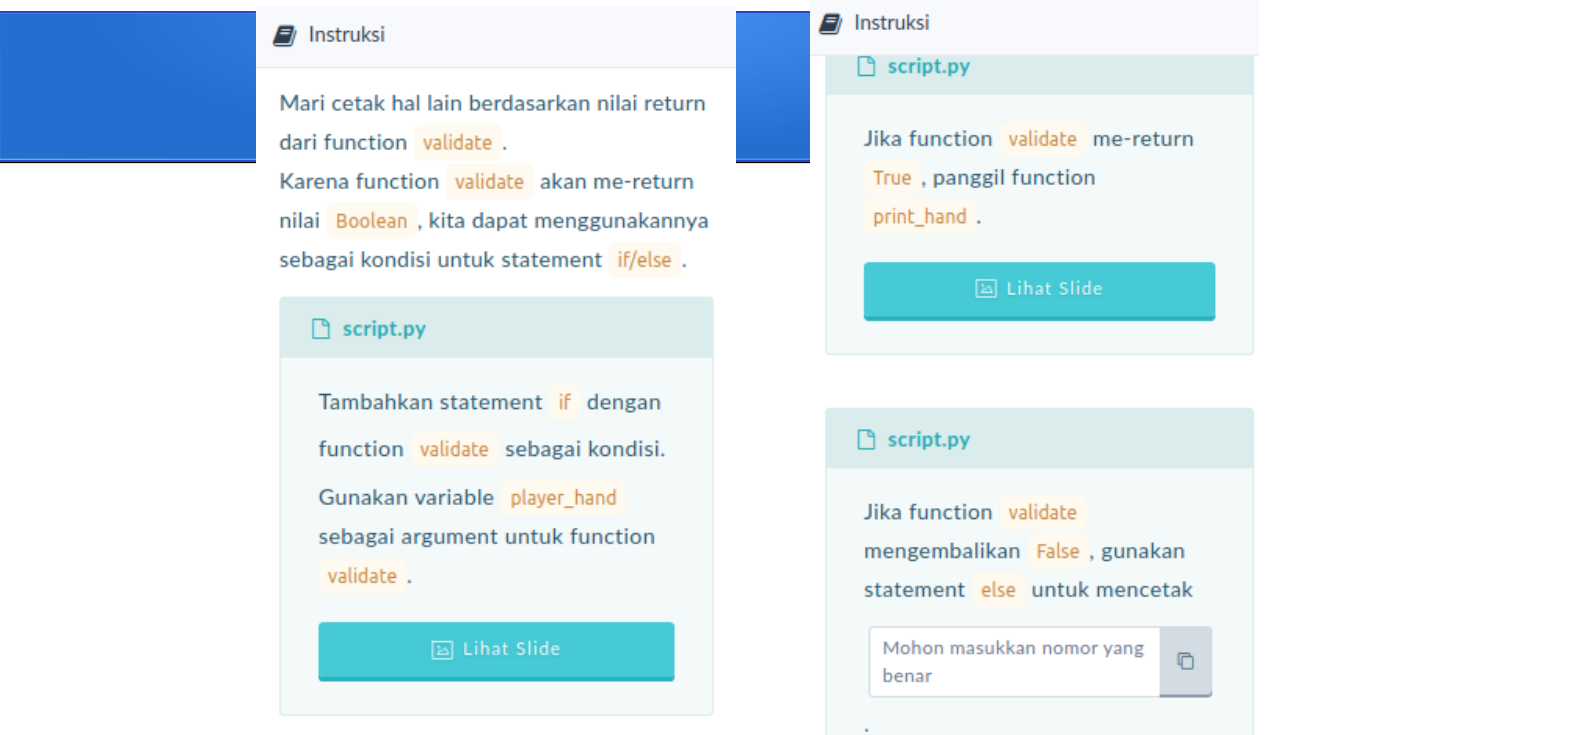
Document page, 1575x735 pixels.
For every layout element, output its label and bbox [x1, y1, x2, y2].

picture [810, 0, 1259, 735]
picture [256, 6, 736, 735]
